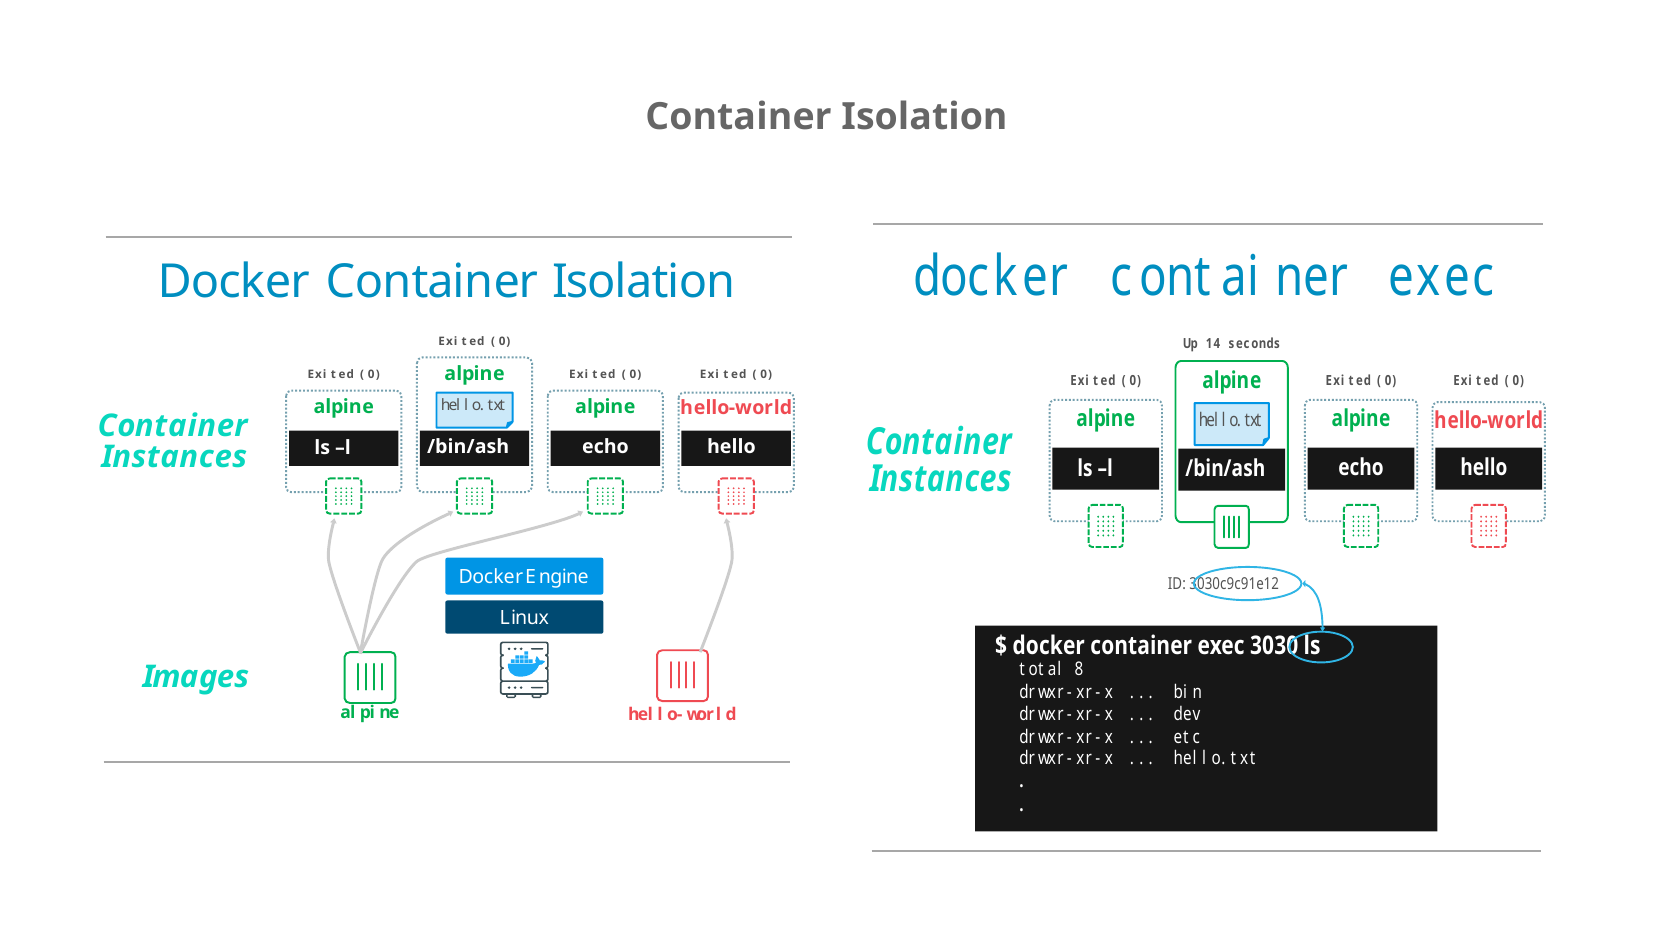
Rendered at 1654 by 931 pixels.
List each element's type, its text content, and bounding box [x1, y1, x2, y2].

picture [85, 217, 811, 781]
picture [853, 210, 1561, 864]
title Container Isolation [82, 37, 1571, 193]
